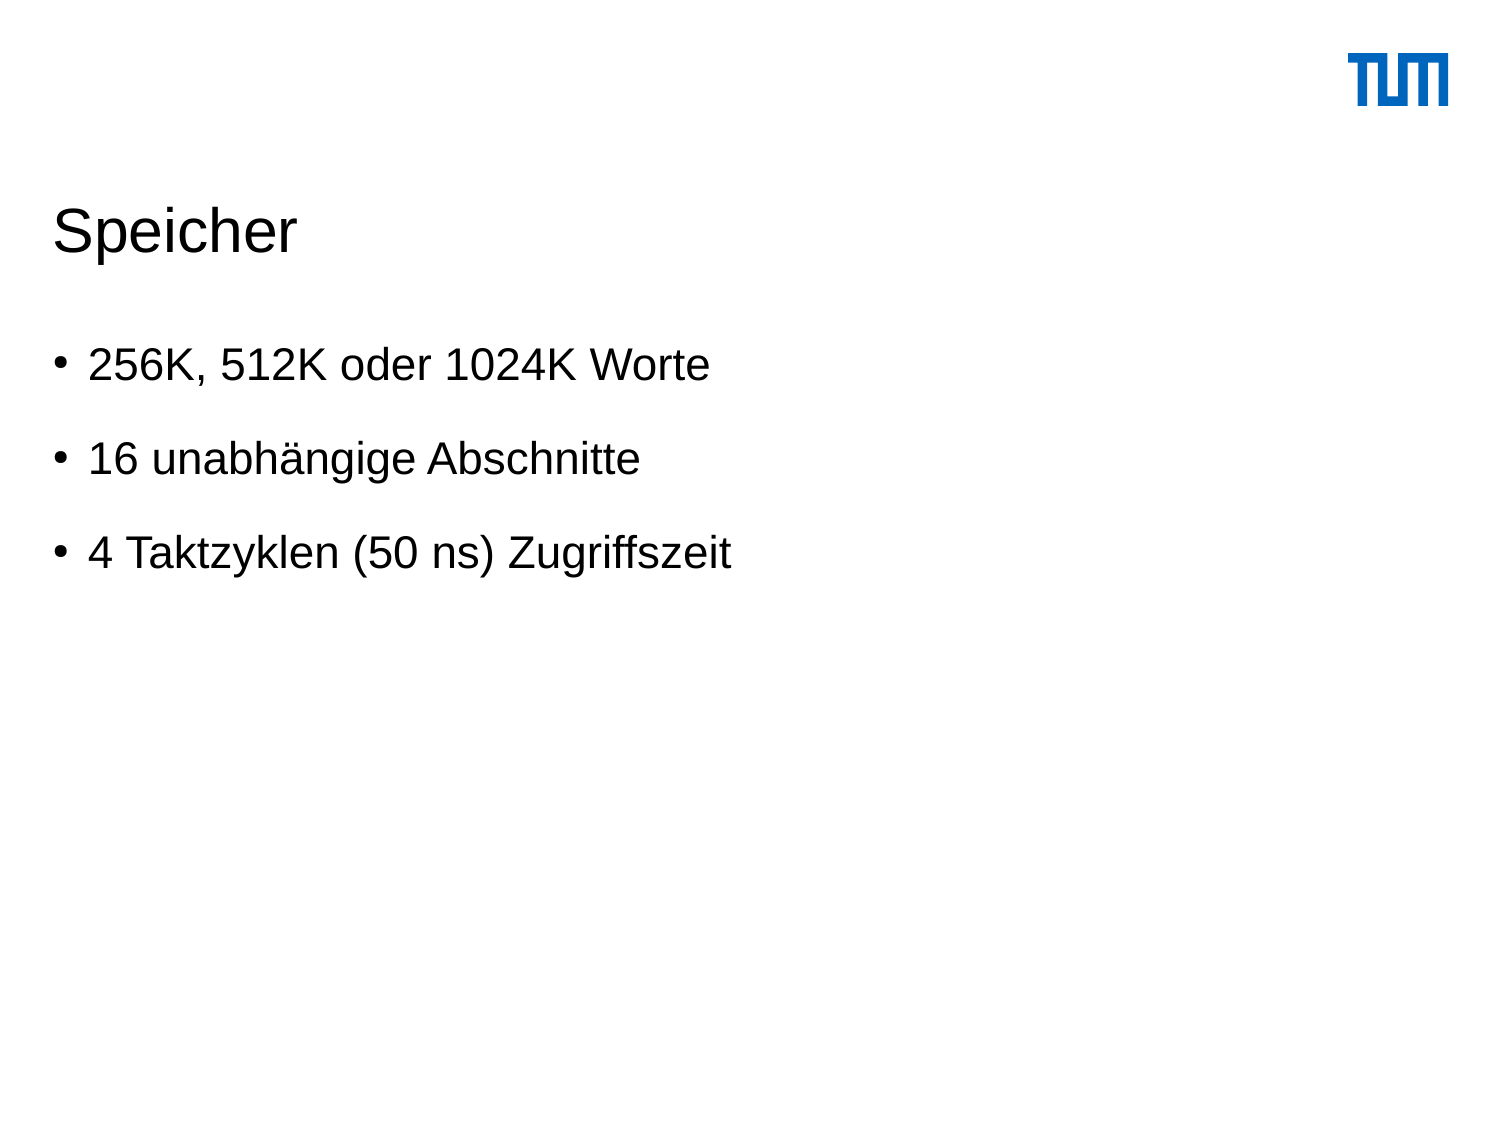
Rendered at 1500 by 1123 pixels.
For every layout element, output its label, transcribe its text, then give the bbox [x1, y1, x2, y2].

title Speicher [52, 199, 1453, 262]
list 256K, 512K oder 1024K Worte 16 unabhängige Abschnitte 4 Taktzyklen (50 ns) Zugriffszeit [52, 330, 1453, 1105]
